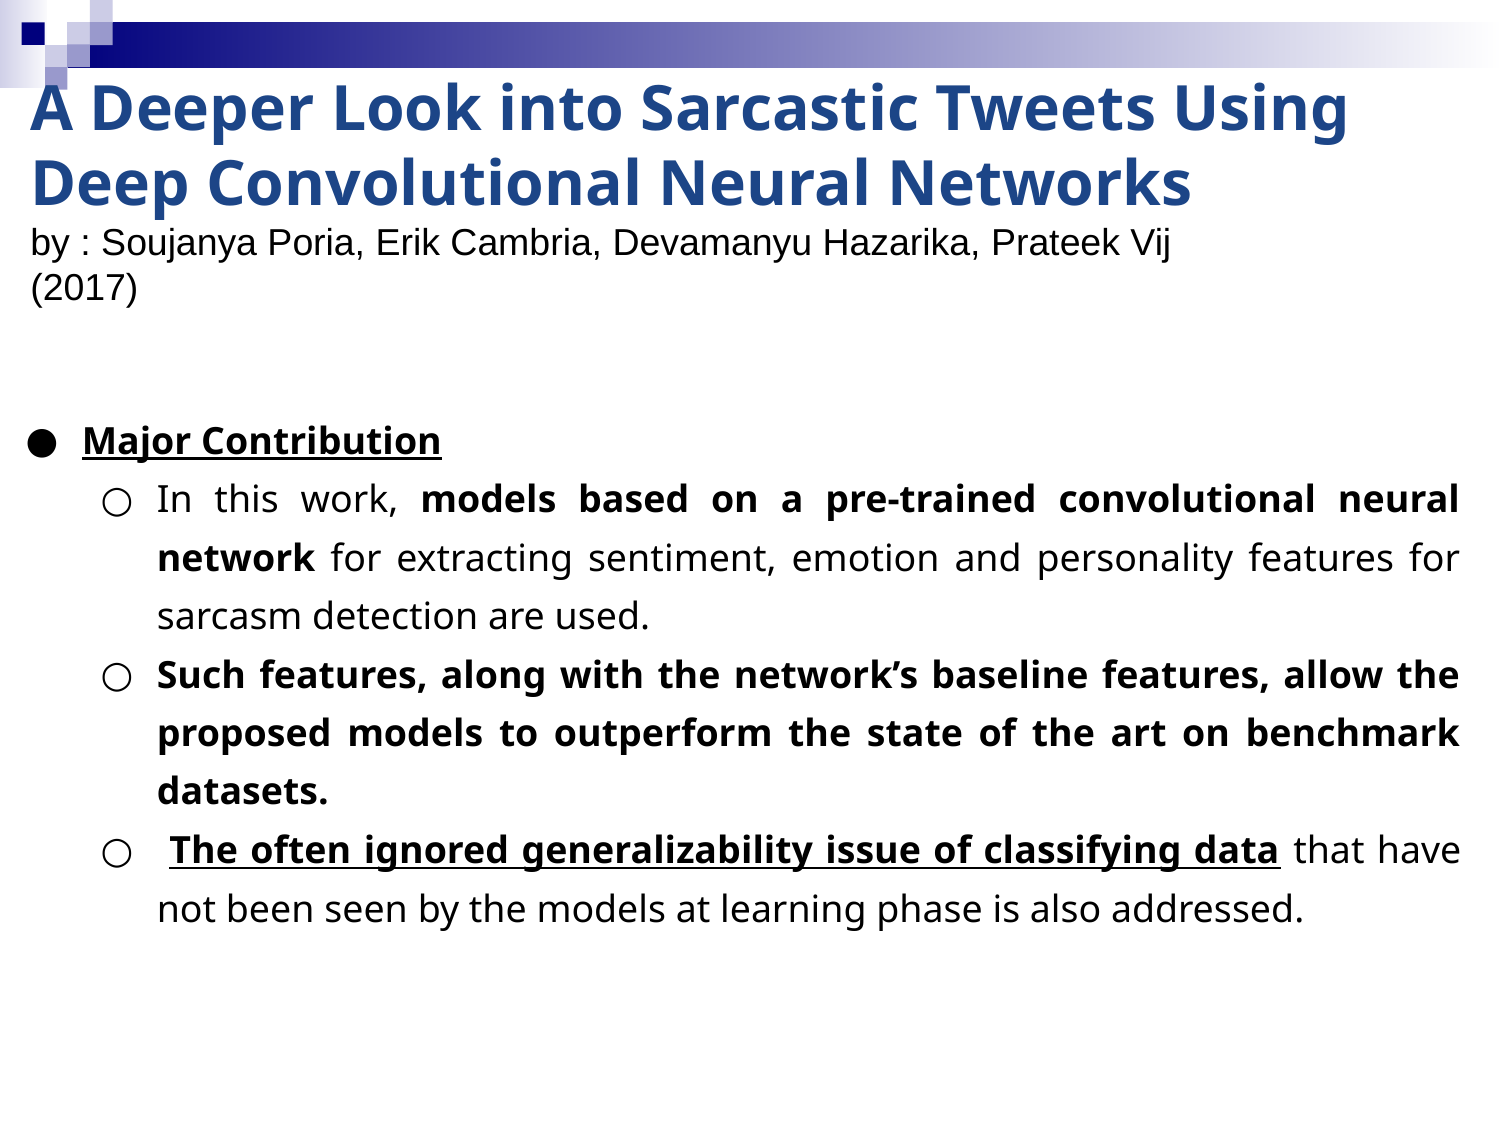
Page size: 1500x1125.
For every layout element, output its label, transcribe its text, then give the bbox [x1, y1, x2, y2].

text_box Major Contribution In this work, models based on a pre-trained convolutional neural network for extracting sentiment, emotion and personality features for sarcasm detection are used. Such features, along with the network’s baseline features, allow the proposed models to outperform the state of the art on benchmark datasets. The often ignored generalizability issue of classifying data that have not been seen by the models at learning phase is also addressed. [0, 388, 1477, 1125]
text_box A Deeper Look into Sarcastic Tweets Using Deep Convolutional Neural Networks by : Soujanya Poria, Erik Cambria, Devamanyu Hazarika, Prateek Vij (2017) [15, 123, 1485, 328]
